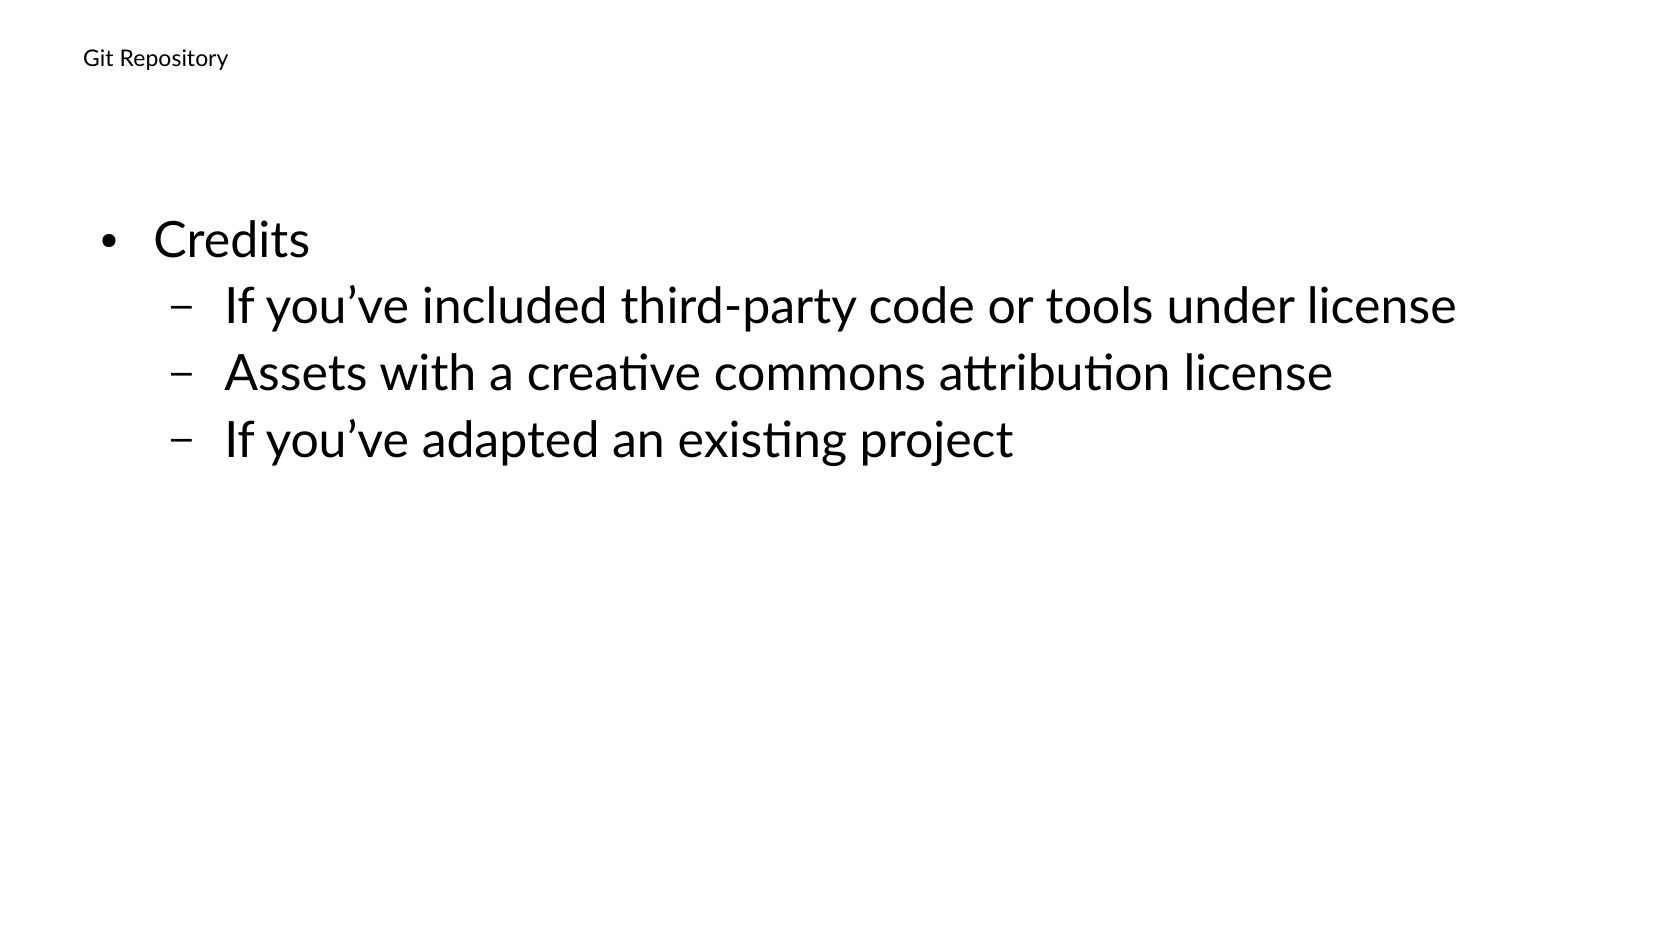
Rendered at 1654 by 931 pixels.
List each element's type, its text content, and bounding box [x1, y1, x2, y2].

title Git Repository [83, 0, 1571, 119]
list Credits If you’ve included third-party code or tools under license Assets with a creative commons attribution license If you’ve adapted an existing project [82, 217, 1571, 839]
